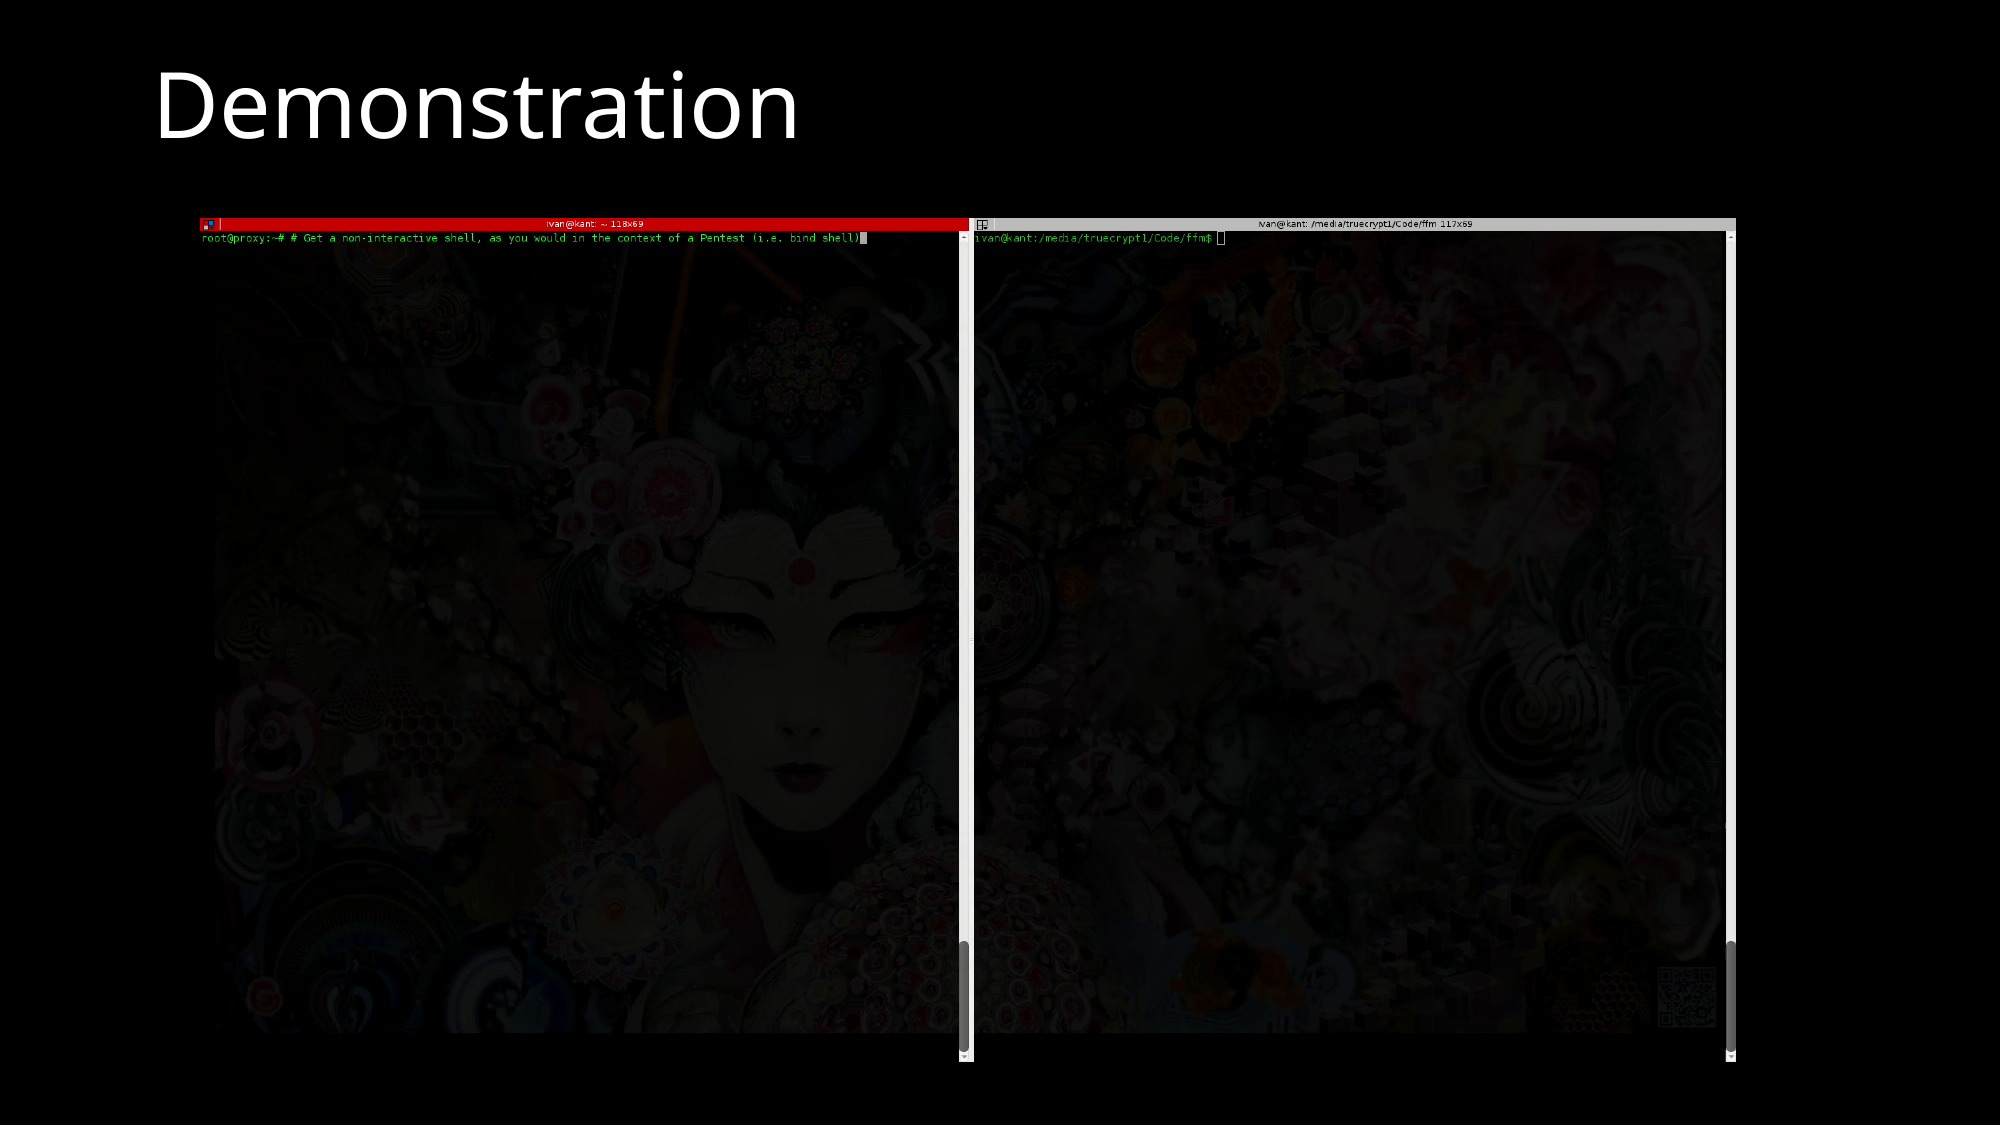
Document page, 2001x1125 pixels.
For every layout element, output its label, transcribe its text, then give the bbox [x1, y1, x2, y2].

text_box [200, 217, 1737, 1063]
title Demonstration [137, 0, 1863, 218]
